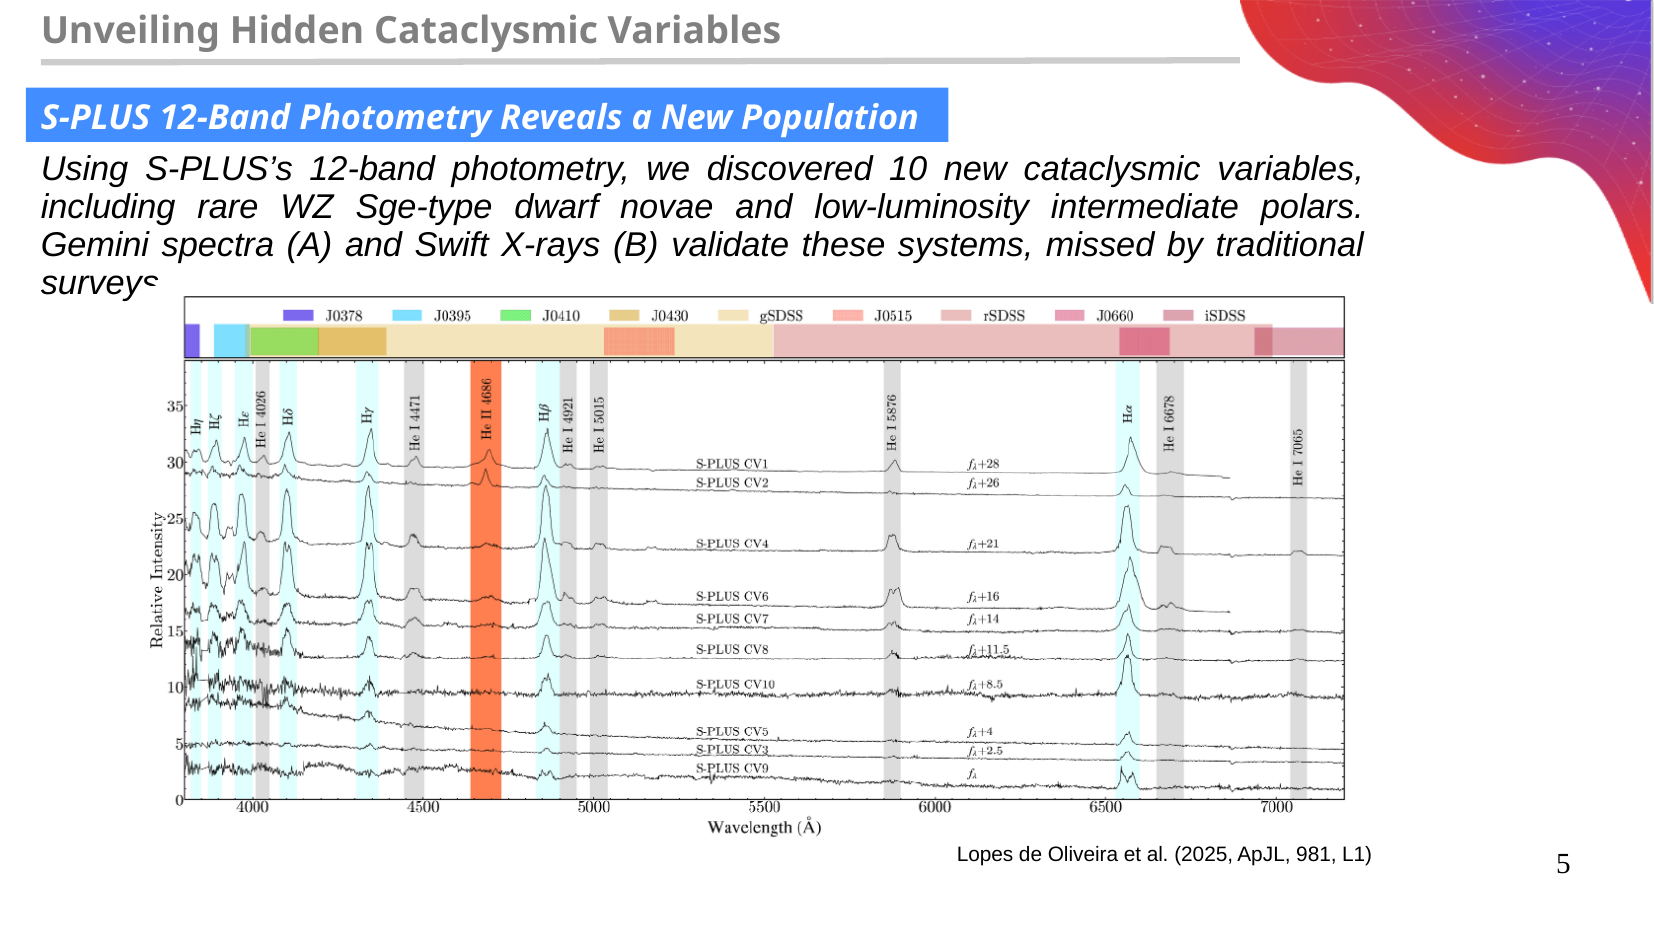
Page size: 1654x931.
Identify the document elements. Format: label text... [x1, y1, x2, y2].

text_box S-PLUS 12-Band Photometry Reveals a New Population [25, 87, 949, 142]
picture [1240, 0, 1654, 304]
text_box Using S-PLUS’s 12-band photometry, we discovered 10 new cataclysmic variables, including rare WZ Sge-type dwarf novae and low-luminosity intermediate polars. Gemini spectra (A) and Swift X-rays (B) validate these systems, missed by traditional surveys [26, 141, 1380, 310]
text_box Unveiling Hidden Cataclysmic Variables [26, 0, 891, 87]
text_box Lopes de Oliveira et al. (2025, ApJL, 981, L1) [942, 835, 1654, 907]
picture [138, 286, 1364, 845]
